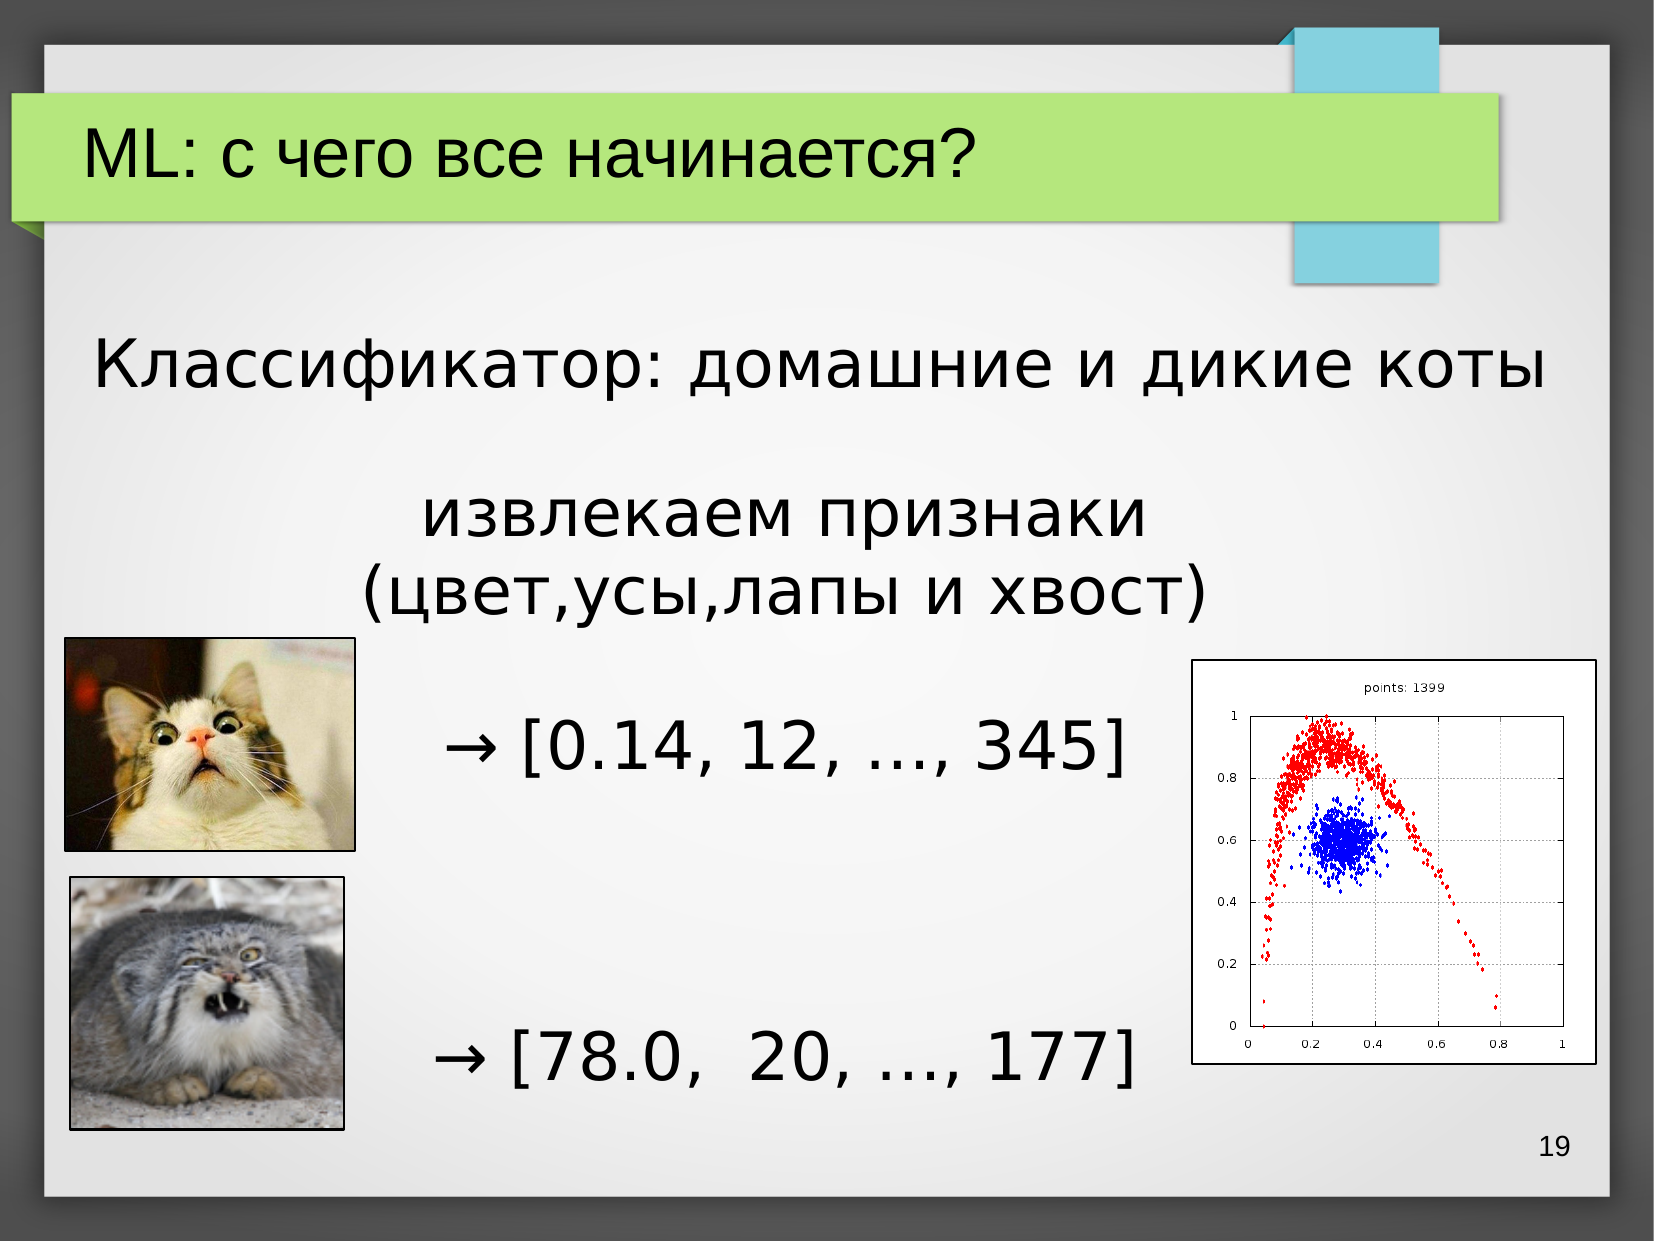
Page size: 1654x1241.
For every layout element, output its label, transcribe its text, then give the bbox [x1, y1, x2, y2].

picture [0, 0, 1654, 1241]
text_box Классификатор: домашние и дикие коты [47, 307, 1595, 423]
title ML: с чего все начинается? [82, 49, 1571, 257]
text_box извлекаем признаки (цвет,усы,лапы и хвост) → [0.14, 12, …, 345] → [78.0, 20, …, 177] [318, 472, 1252, 1099]
